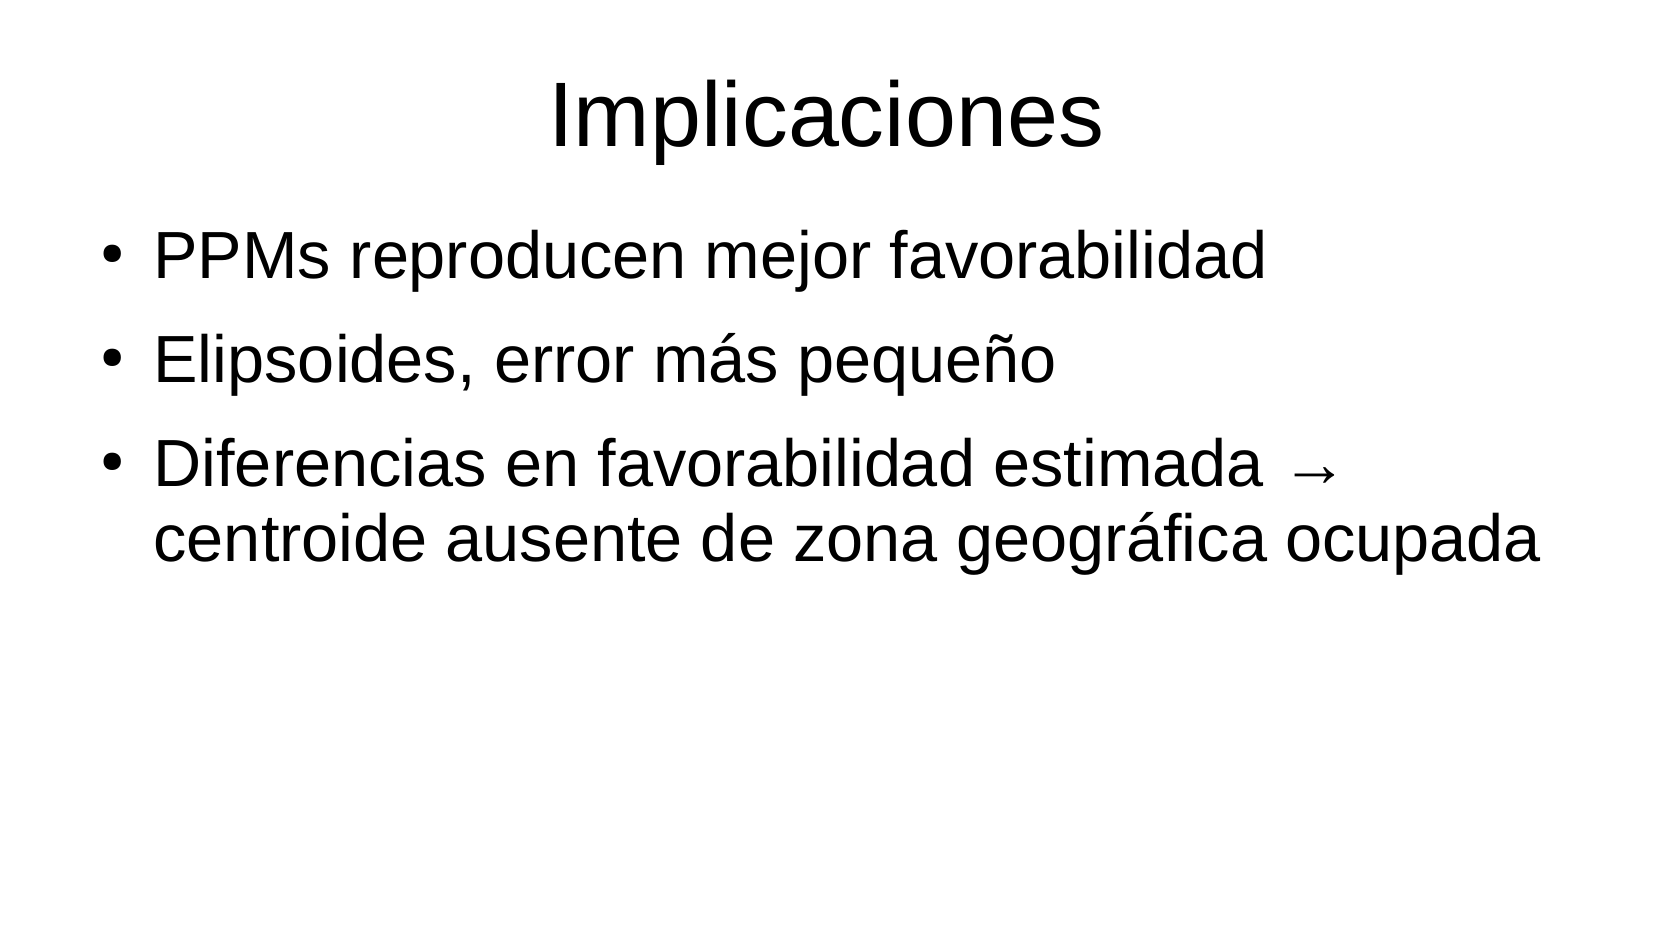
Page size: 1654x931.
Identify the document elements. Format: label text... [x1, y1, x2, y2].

title Implicaciones [82, 37, 1571, 193]
list PPMs reproducen mejor favorabilidad Elipsoides, error más pequeño Diferencias en favorabilidad estimada → centroide ausente de zona geográfica ocupada [82, 217, 1571, 758]
